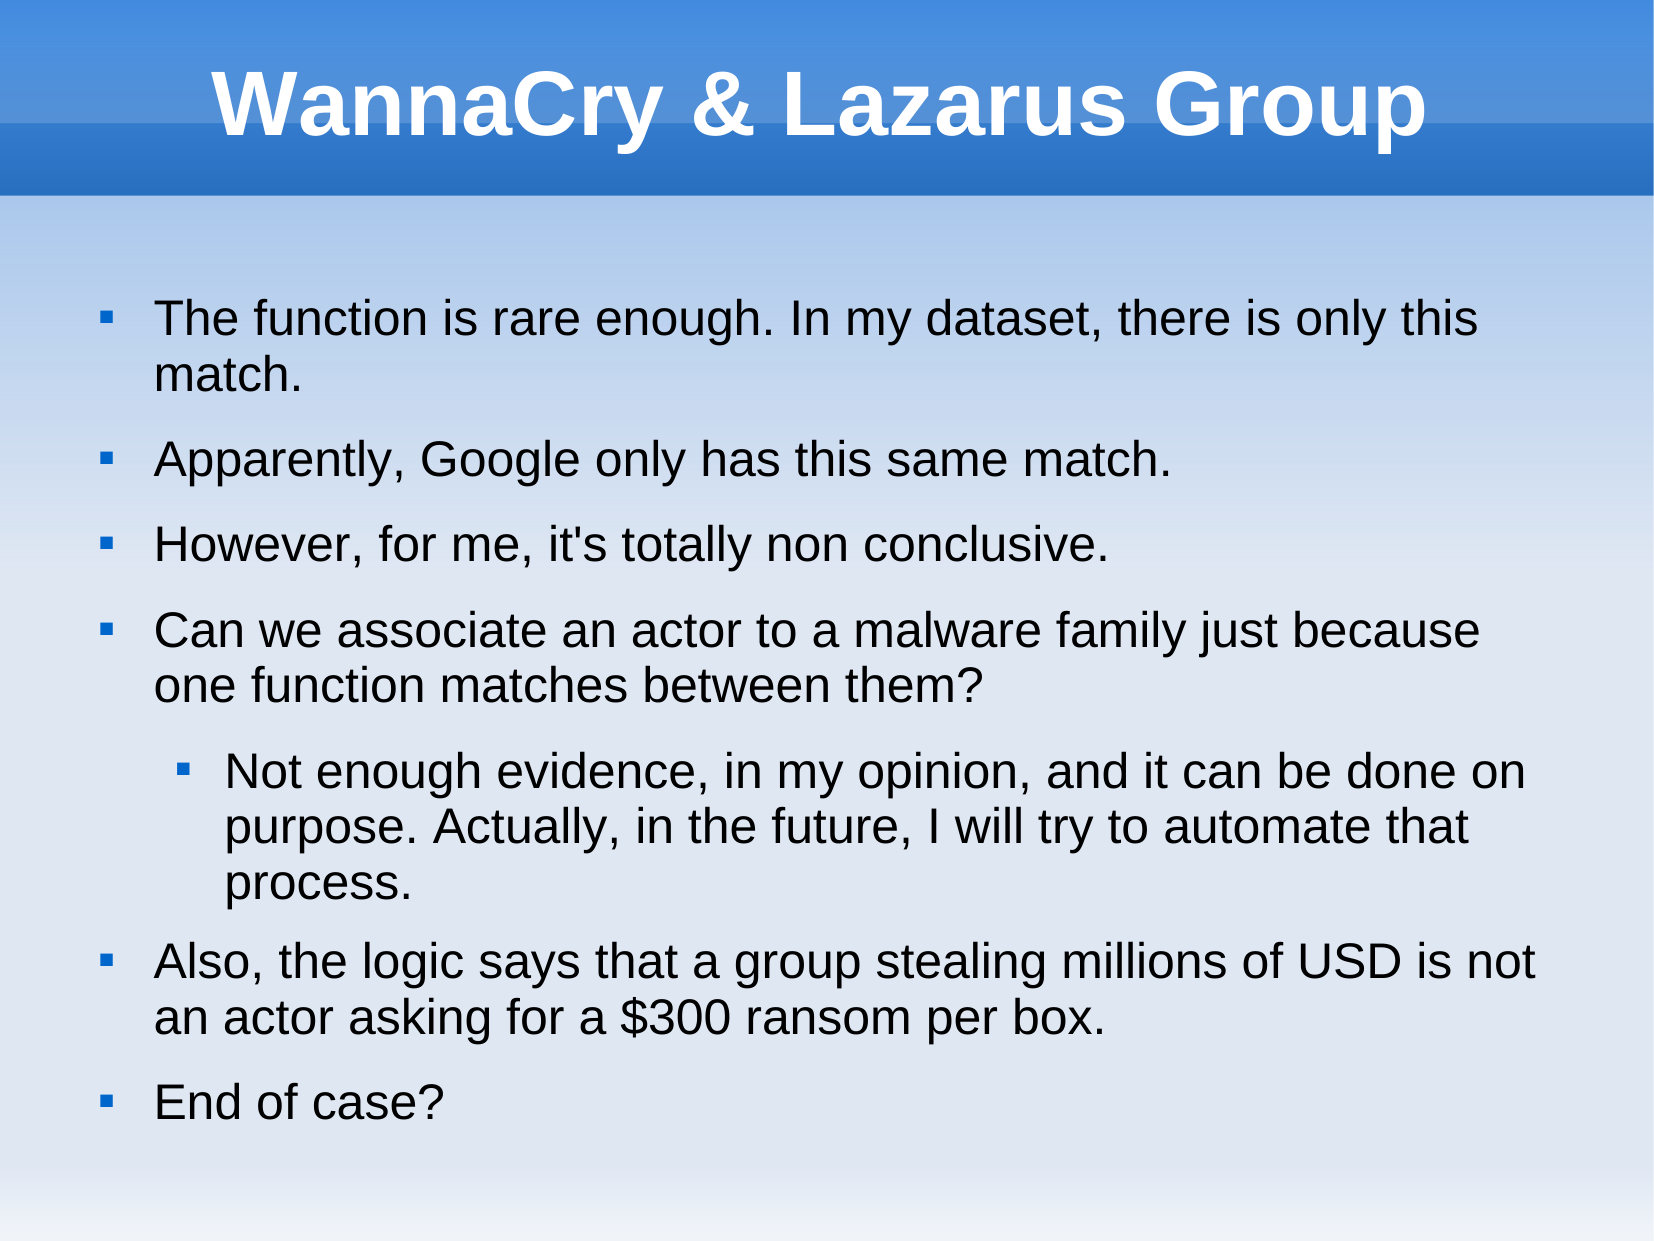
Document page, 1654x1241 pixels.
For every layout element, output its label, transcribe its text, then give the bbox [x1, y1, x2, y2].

list The function is rare enough. In my dataset, there is only this match. Apparently, Google only has this same match. However, for me, it's totally non conclusive. Can we associate an actor to a malware family just because one function matches between them? Not enough evidence, in my opinion, and it can be done on purpose. Actually, in the future, I will try to automate that process. Also, the logic says that a group stealing millions of USD is not an actor asking for a $300 ransom per box. End of case? [82, 290, 1571, 1137]
title WannaCry & Lazarus Group [76, 0, 1565, 208]
picture [0, 0, 1654, 1241]
